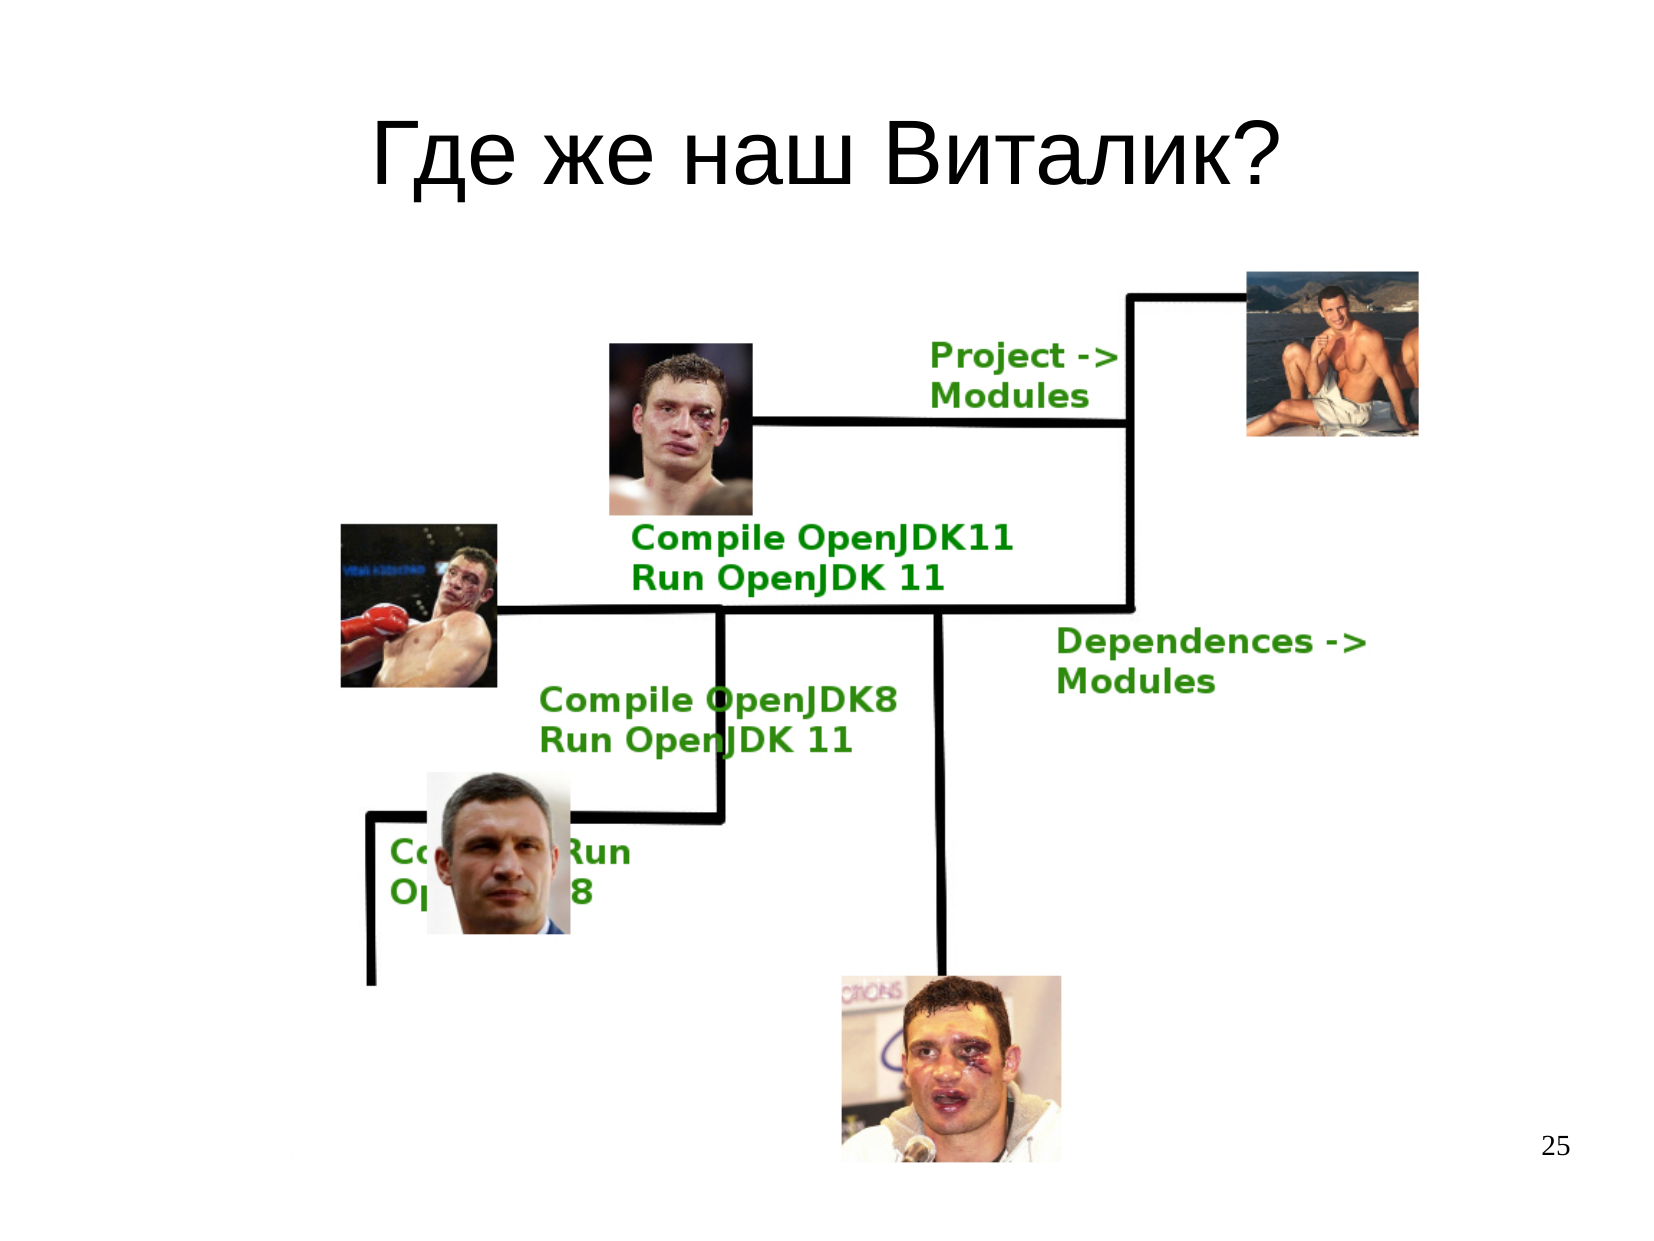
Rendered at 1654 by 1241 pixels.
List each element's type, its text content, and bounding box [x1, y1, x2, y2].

picture [153, 256, 1439, 1174]
title Где же наш Виталик? [82, 49, 1571, 257]
